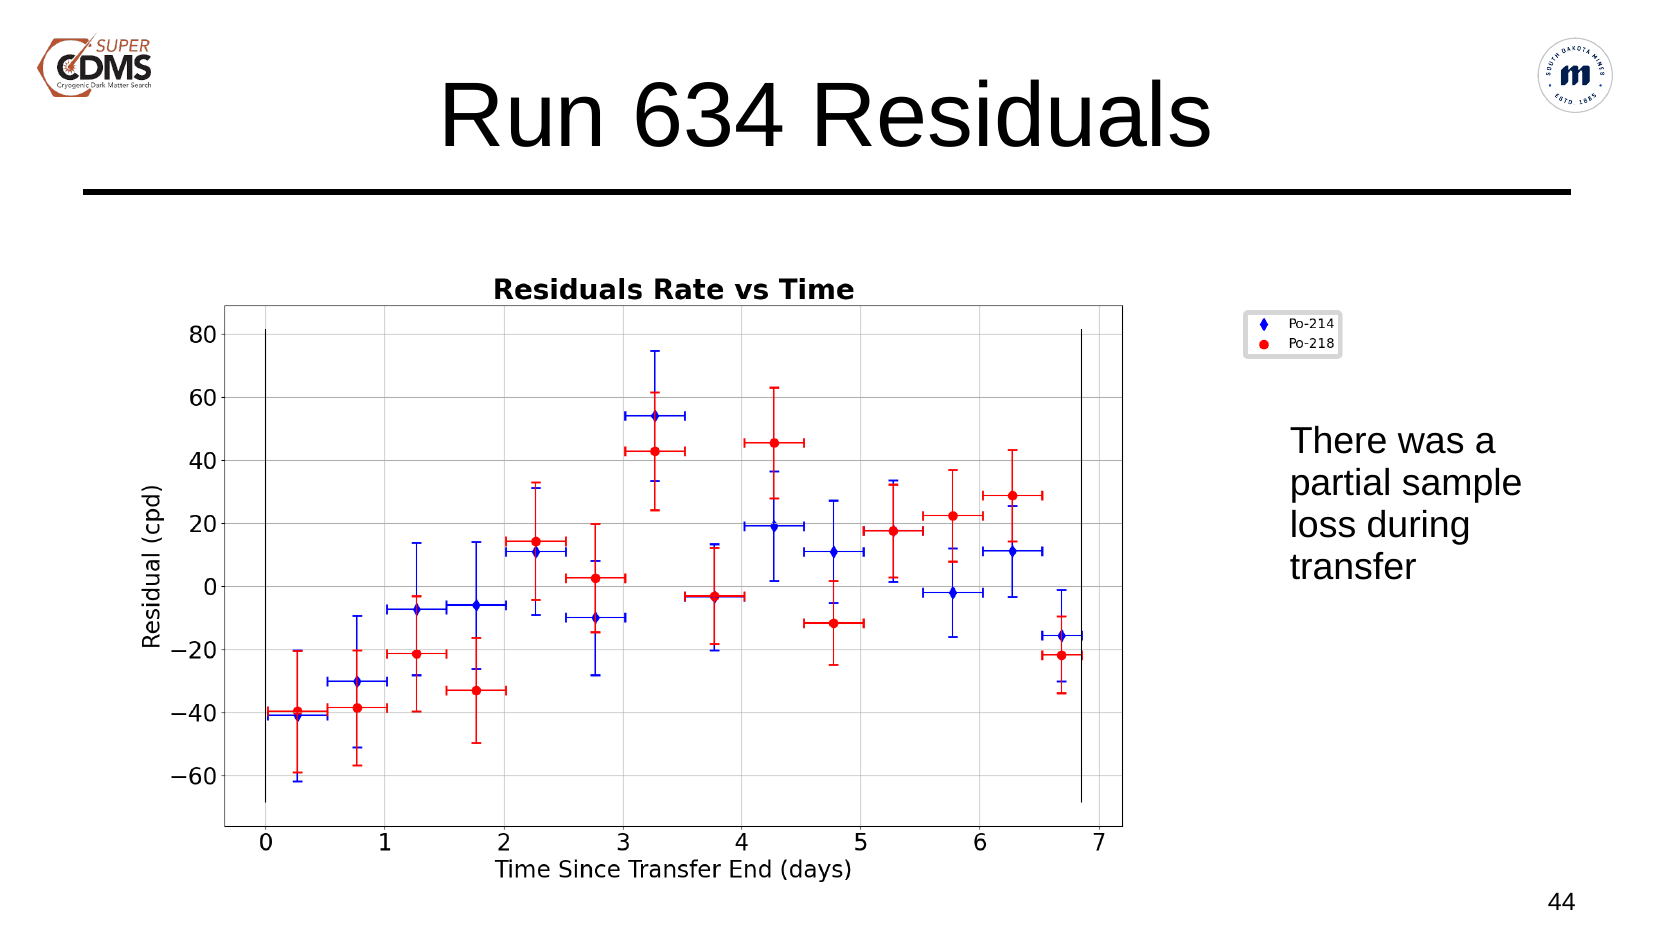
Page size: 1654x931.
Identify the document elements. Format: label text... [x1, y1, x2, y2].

title Run 634 Residuals [82, 37, 1571, 193]
text_box There was a partial sample loss during transfer [1275, 412, 1576, 931]
picture [37, 32, 151, 97]
picture [1571, 37, 1613, 113]
picture [58, 224, 1388, 901]
